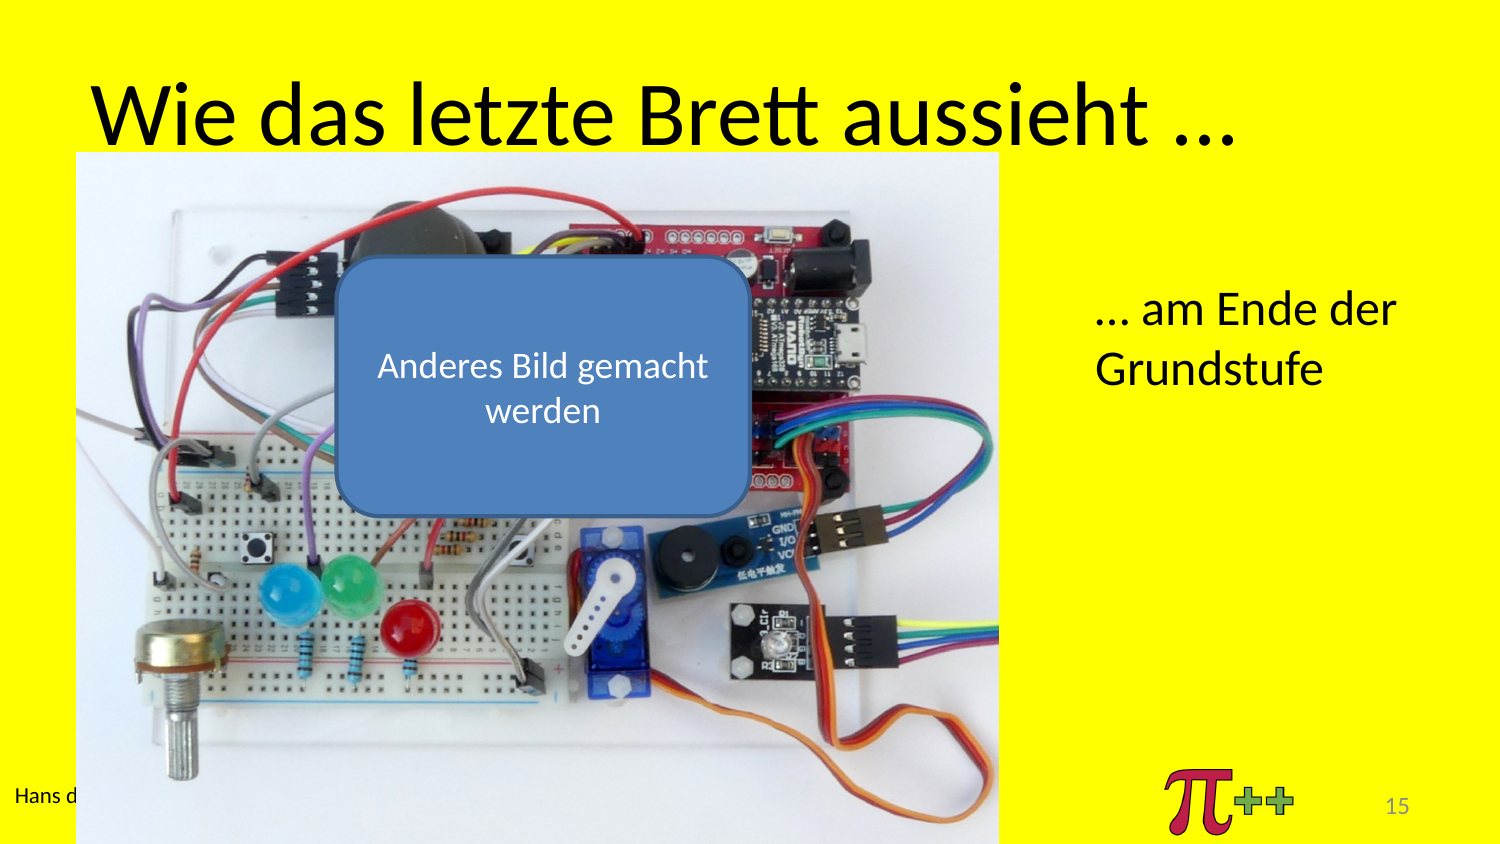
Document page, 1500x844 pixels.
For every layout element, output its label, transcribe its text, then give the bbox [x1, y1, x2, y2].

picture [1163, 768, 1294, 836]
picture [76, 152, 999, 844]
title Wie das letzte Brett aussieht ... [75, 20, 1425, 198]
text_box Anderes Bild gemacht werden [336, 256, 751, 517]
text_box … am Ende der Grundstufe [1080, 268, 1447, 404]
slide_number <getal> [1340, 782, 1425, 827]
